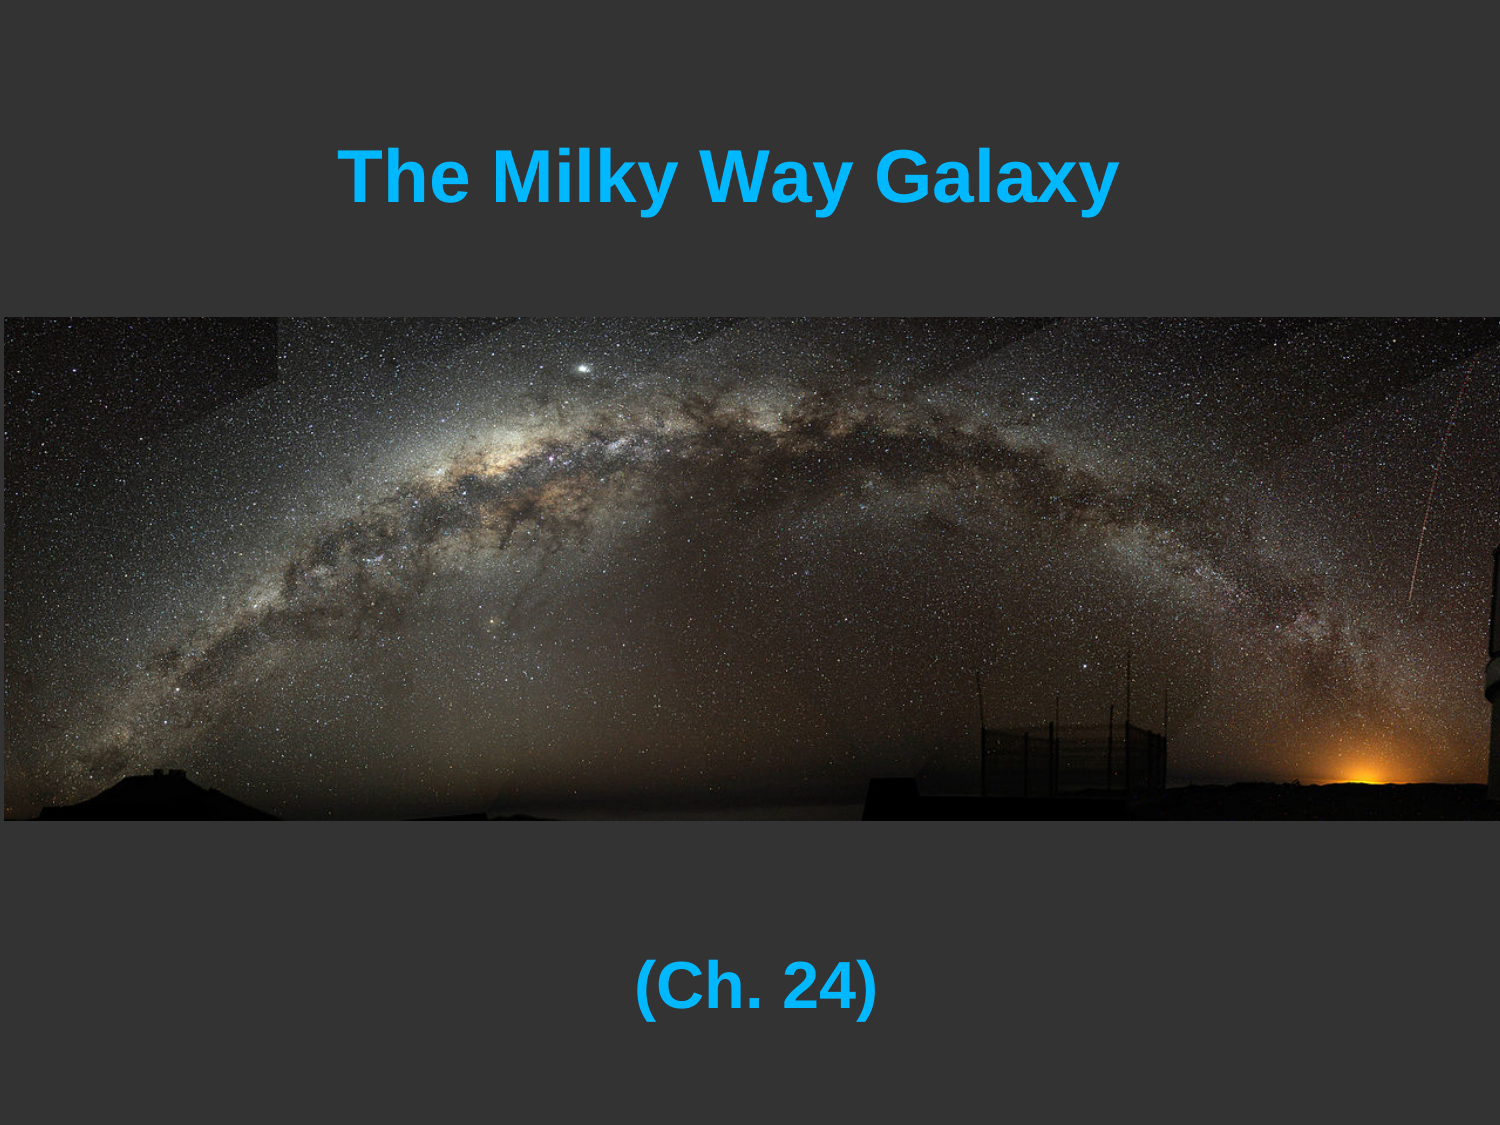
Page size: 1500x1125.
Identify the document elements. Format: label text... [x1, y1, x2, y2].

picture [4, 317, 1500, 821]
text_box (Ch. 24)‏ [511, 884, 1002, 1080]
title The Milky Way Galaxy [75, 45, 1426, 301]
